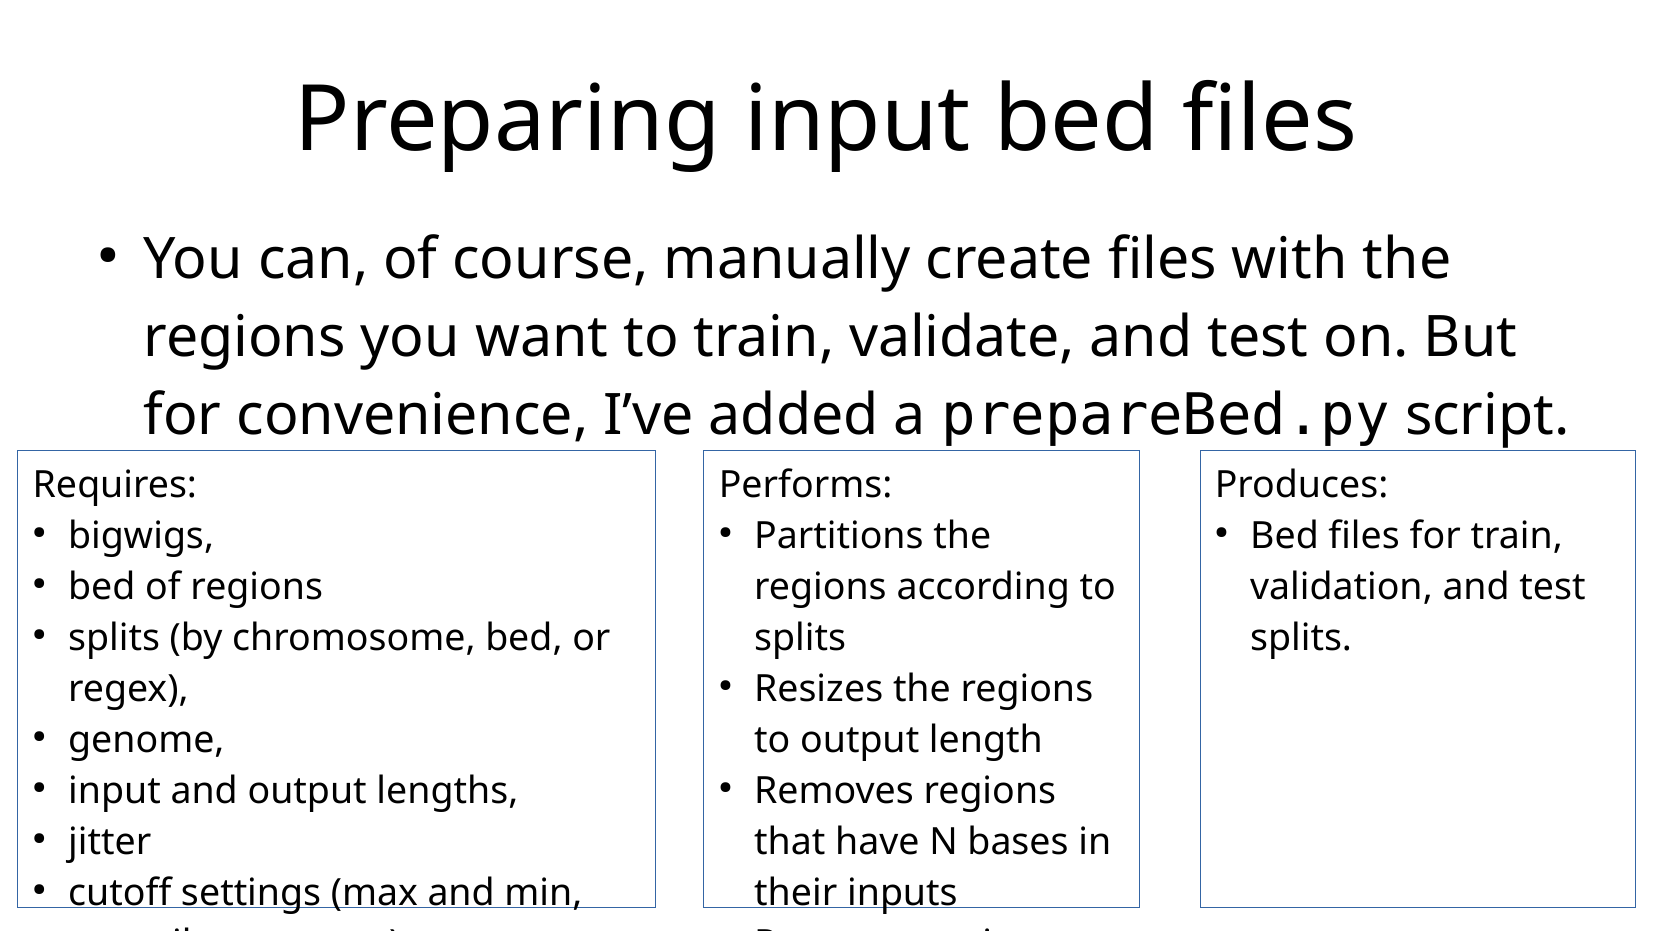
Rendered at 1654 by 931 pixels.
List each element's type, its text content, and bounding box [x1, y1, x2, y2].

list You can, of course, manually create files with the regions you want to train, validate, and test on. But for convenience, I’ve added a prepareBed.py script. [82, 217, 1571, 488]
text_box Requires: bigwigs, bed of regions splits (by chromosome, bed, or regex), genome, input and output lengths, jitter cutoff settings (max and min, quantile or counts) [17, 450, 656, 908]
text_box Performs: Partitions the regions according to splits Resizes the regions to output length Removes regions that have N bases in their inputs Removes regions that exceed the cutoffs. [703, 450, 1140, 908]
title Preparing input bed files [82, 37, 1571, 193]
text_box Produces: Bed files for train, validation, and test splits. [1200, 450, 1636, 908]
